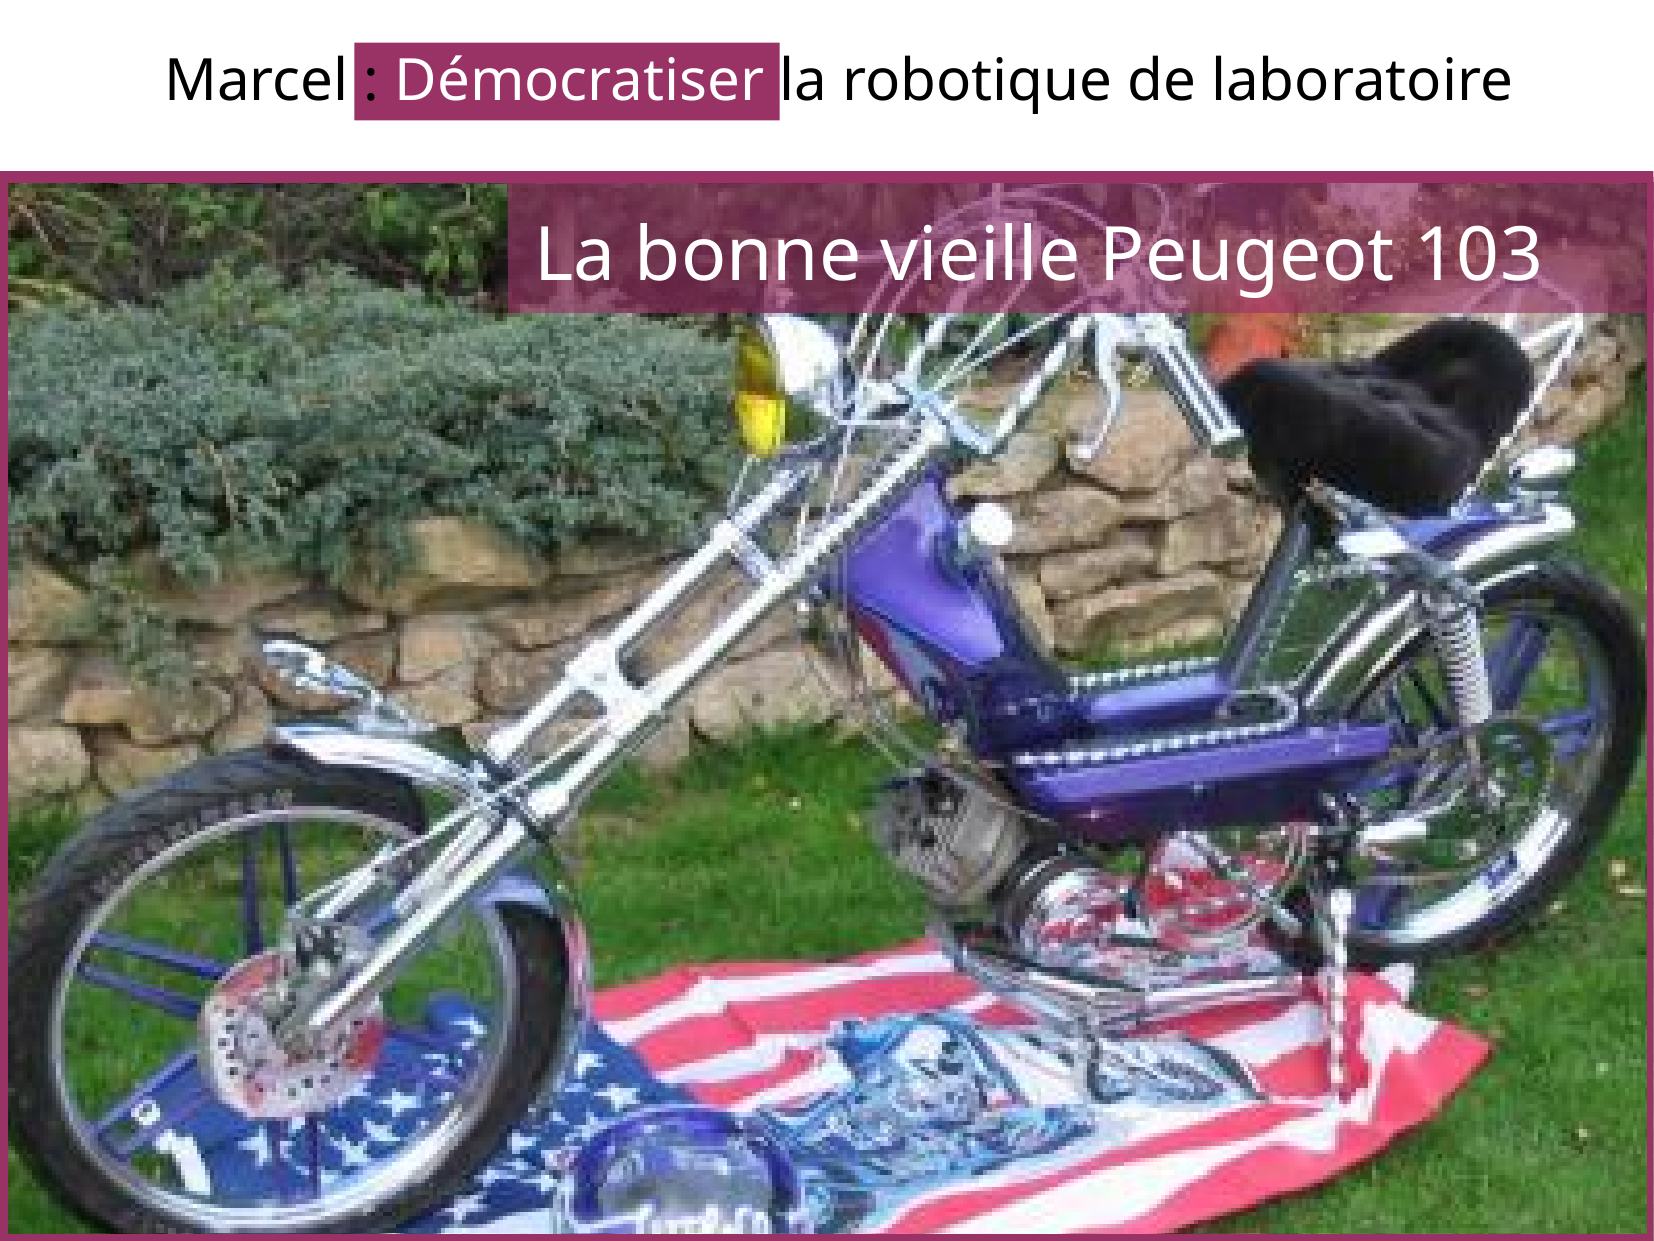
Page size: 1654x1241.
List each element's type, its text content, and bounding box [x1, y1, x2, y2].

text_box La bonne vieille Peugeot 103 [519, 193, 1654, 306]
text_box [507, 176, 1654, 313]
title Marcel : Démocratiser la robotique de laboratoire [94, 0, 1583, 156]
picture [8, 183, 1647, 1234]
